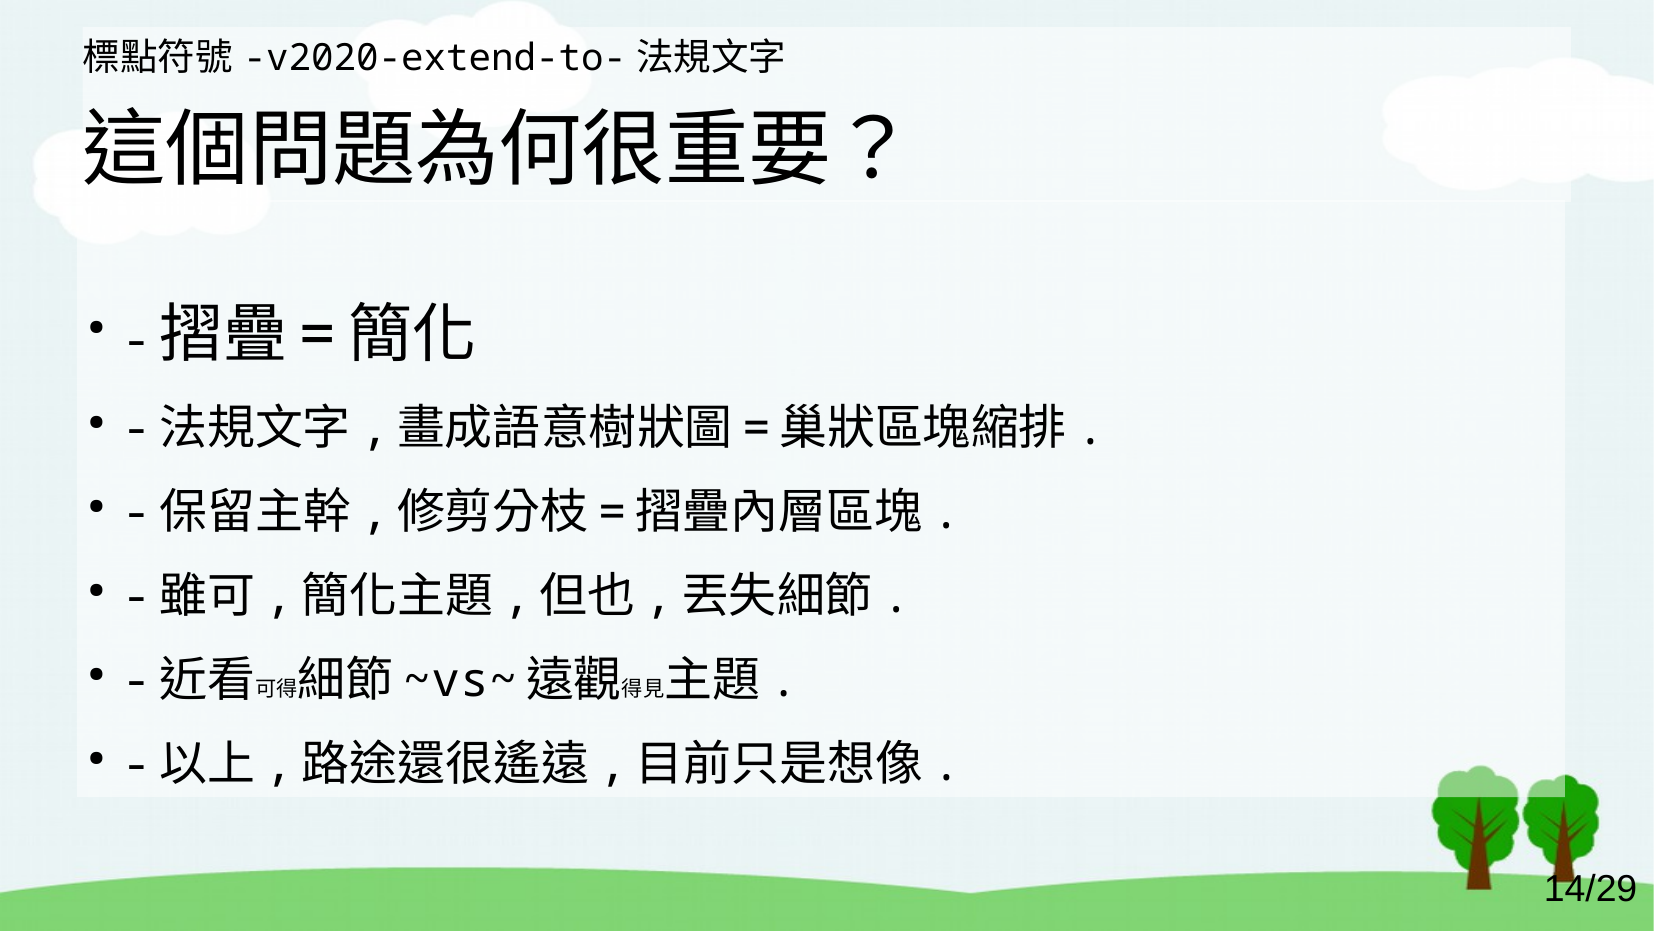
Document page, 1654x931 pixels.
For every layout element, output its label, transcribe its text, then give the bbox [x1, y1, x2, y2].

picture [0, 0, 1654, 931]
text_box <編號>/29 [1192, 860, 1653, 931]
list -摺疊=簡化 -法規文字,畫成語意樹狀圖=巢狀區塊縮排. -保留主幹,修剪分枝=摺疊內層區塊. -雖可,簡化主題,但也,丟失細節. -近看可得細節~vs~遠觀得見主題. -以上,路途還很遙遠,目前只是想像. [76, 199, 1565, 798]
title 標點符號-v2020-extend-to-法規文字 這個問題為何很重要？ [82, 37, 1571, 193]
